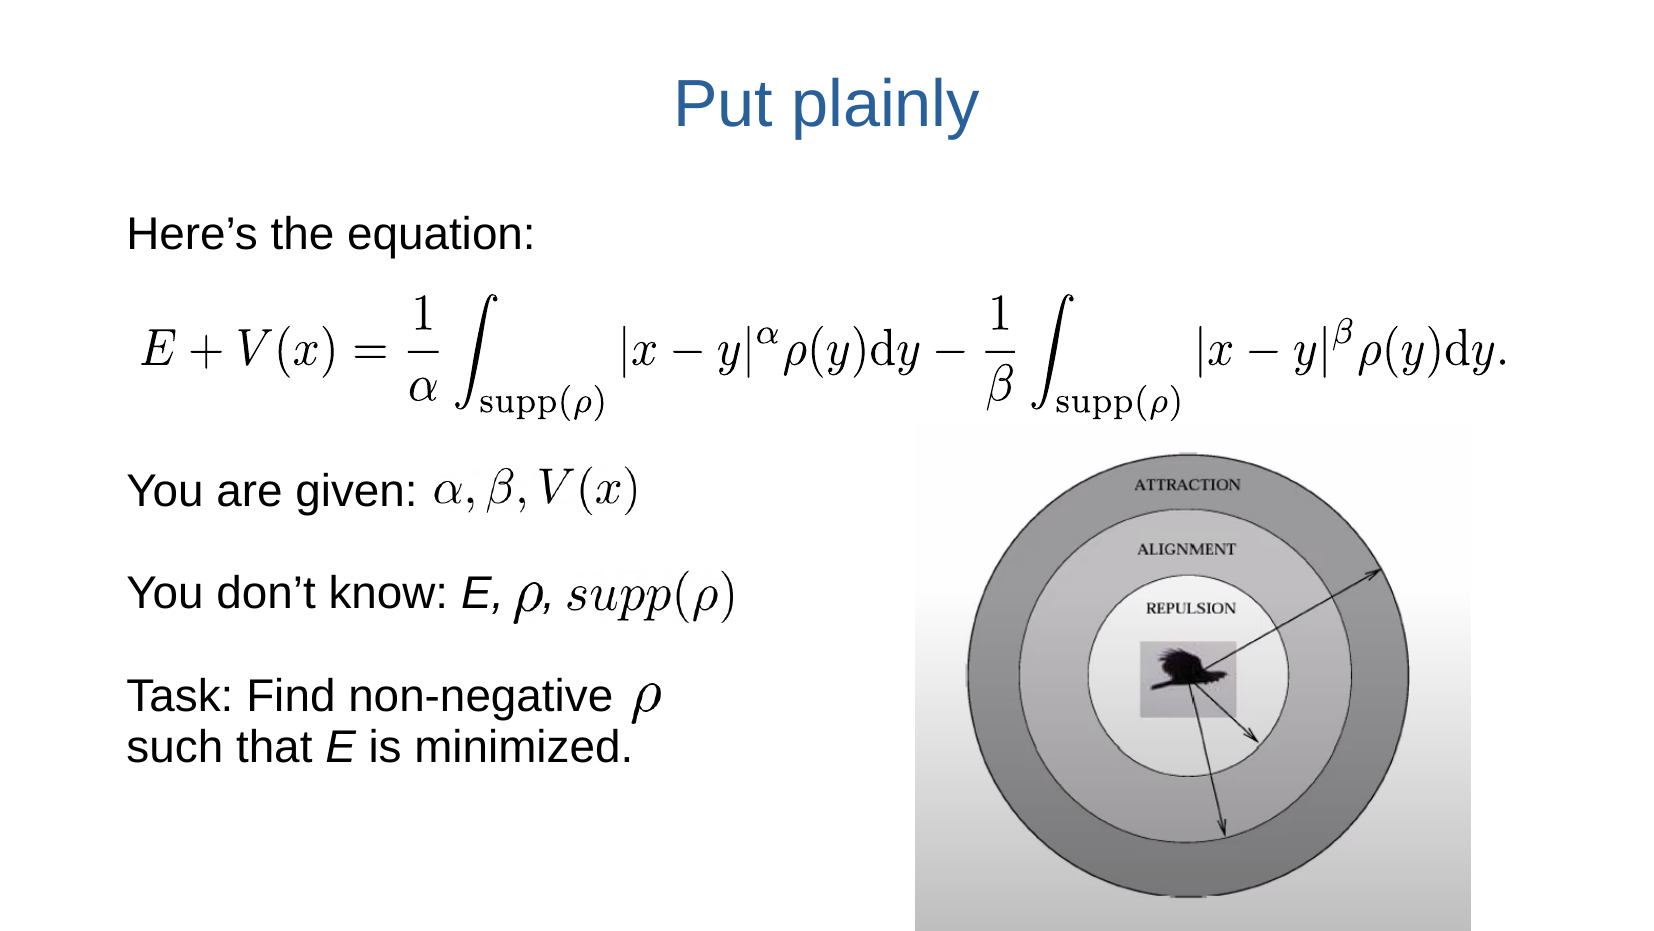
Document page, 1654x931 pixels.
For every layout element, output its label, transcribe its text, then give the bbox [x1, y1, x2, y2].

picture [434, 466, 636, 515]
picture [137, 292, 1507, 931]
picture [567, 570, 733, 623]
title Put plainly [82, 25, 1571, 181]
picture [631, 683, 661, 724]
subtitle Here’s the equation: You are given: You don’t know: E, , Task: Find non-negative such that E is minimized. [126, 156, 1534, 931]
picture [513, 582, 543, 624]
